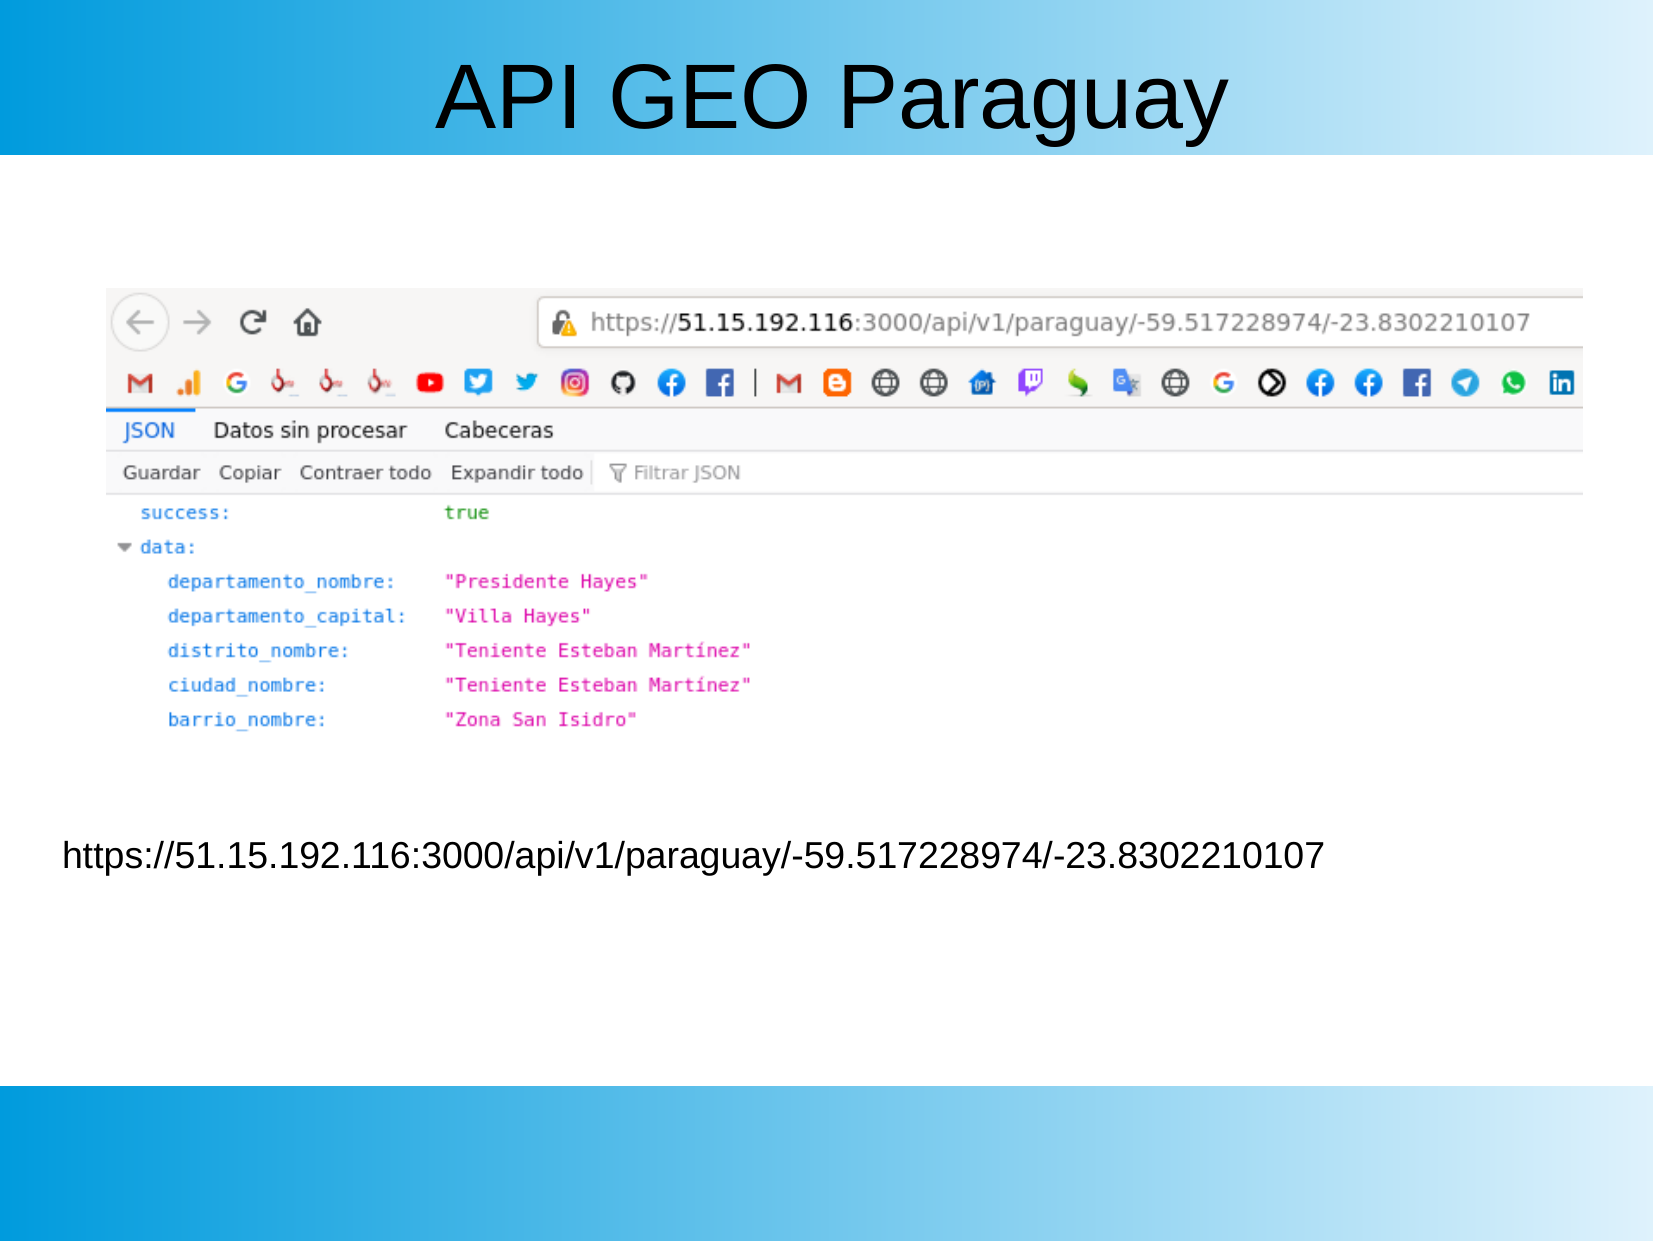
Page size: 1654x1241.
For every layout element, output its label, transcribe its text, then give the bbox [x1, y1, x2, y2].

title API GEO Paraguay [70, 0, 1559, 189]
picture [106, 288, 1583, 792]
text_box https://51.15.192.116:3000/api/v1/paraguay/-59.517228974/-23.8302210107 [47, 826, 1477, 898]
